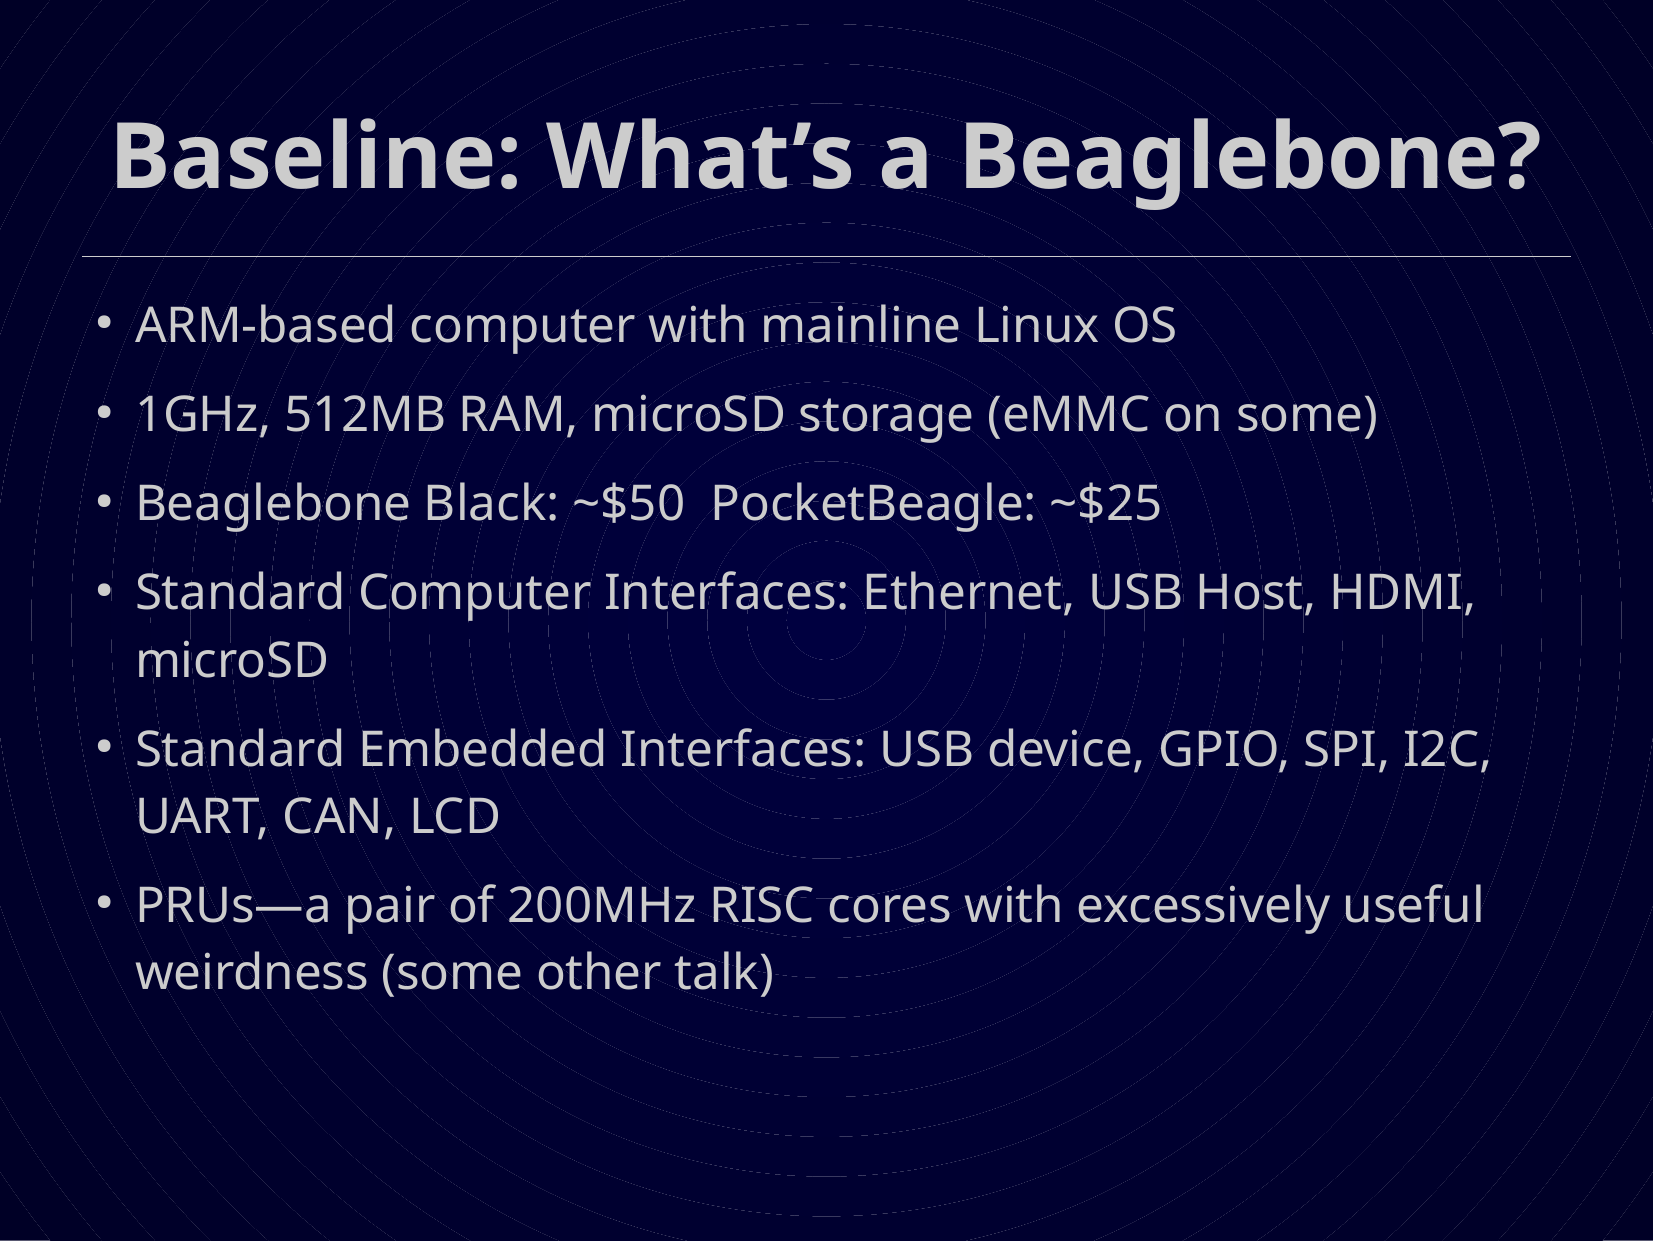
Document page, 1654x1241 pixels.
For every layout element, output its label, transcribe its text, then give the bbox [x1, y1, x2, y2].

list ARM-based computer with mainline Linux OS 1GHz, 512MB RAM, microSD storage (eMMC on some) Beaglebone Black: ~$50 PocketBeagle: ~$25 Standard Computer Interfaces: Ethernet, USB Host, HDMI, microSD Standard Embedded Interfaces: USB device, GPIO, SPI, I2C, UART, CAN, LCD PRUs—a pair of 200MHz RISC cores with excessively useful weirdness (some other talk) [82, 290, 1571, 1010]
title Baseline: What’s a Beaglebone? [82, 49, 1571, 257]
